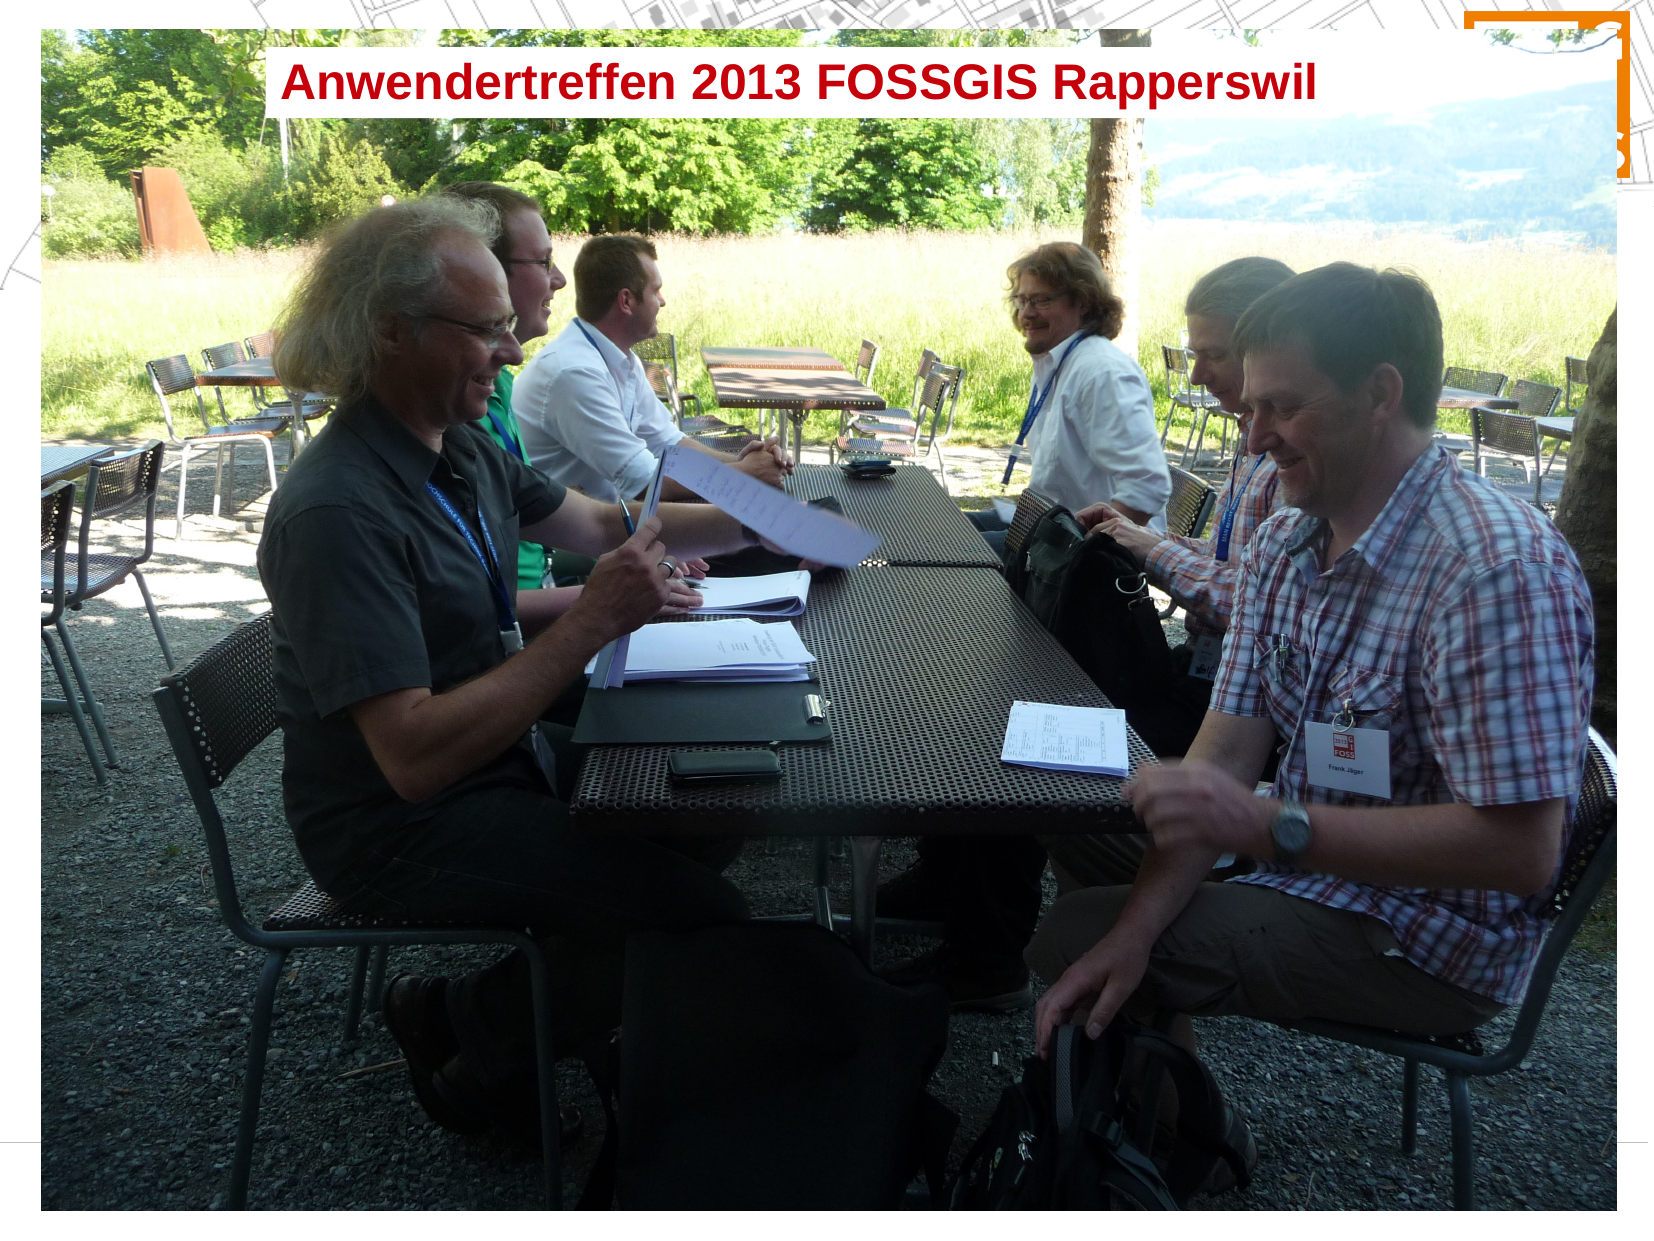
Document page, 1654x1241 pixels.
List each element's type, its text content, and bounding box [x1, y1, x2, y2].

picture [41, 11, 1630, 1211]
text_box Anwendertreffen 2013 FOSSGIS Rapperswil [265, 47, 1341, 119]
